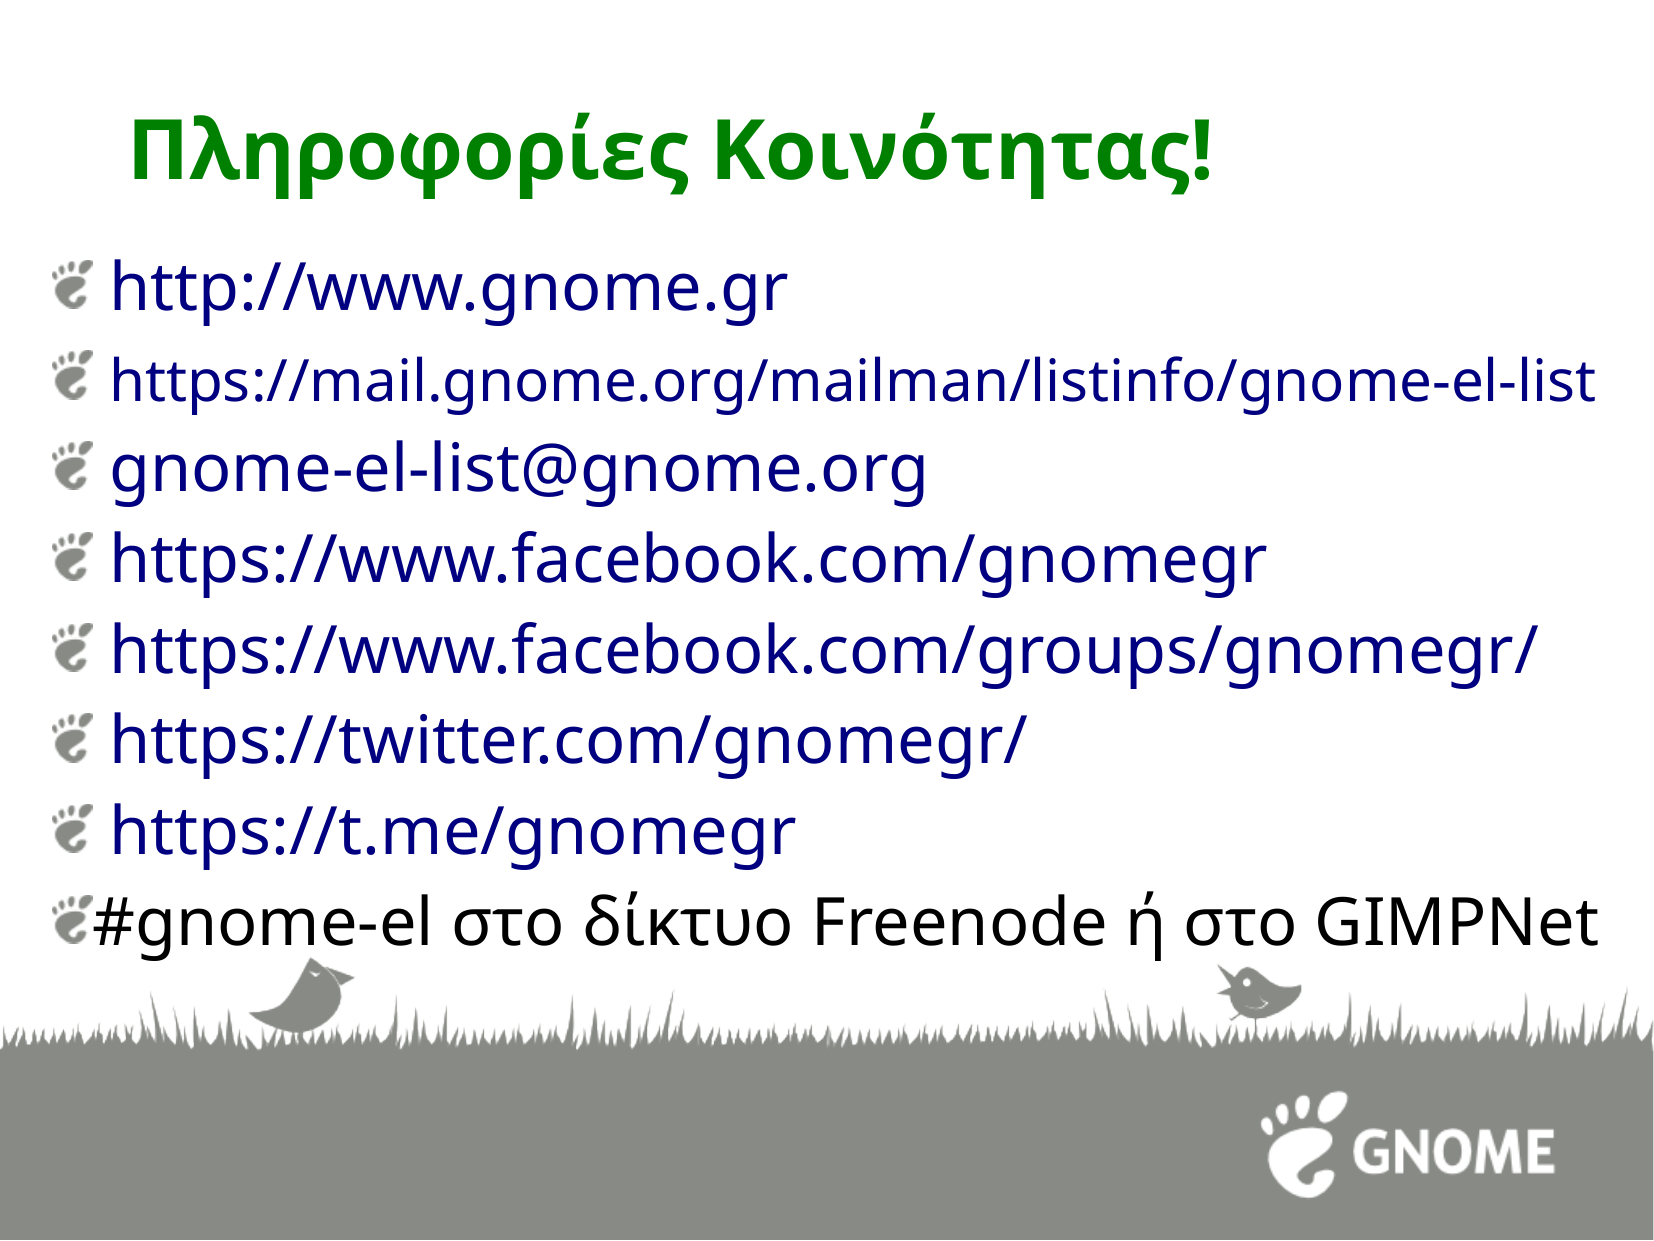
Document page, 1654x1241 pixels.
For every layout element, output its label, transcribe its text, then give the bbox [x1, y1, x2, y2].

text_box Πληροφορίες Κοινότητας! [112, 82, 1538, 140]
picture [0, 0, 1654, 1241]
text_box http://www.gnome.gr https://mail.gnome.org/mailman/listinfo/gnome-el-list gnome-el-list@gnome.org https://www.facebook.com/gnomegr https://www.facebook.com/groups/gnomegr/ https://twitter.com/gnomegr/ https://t.me/gnomegr #gnome-el στο δίκτυο Freenode ή στο GIMPNet [37, 140, 1654, 1241]
